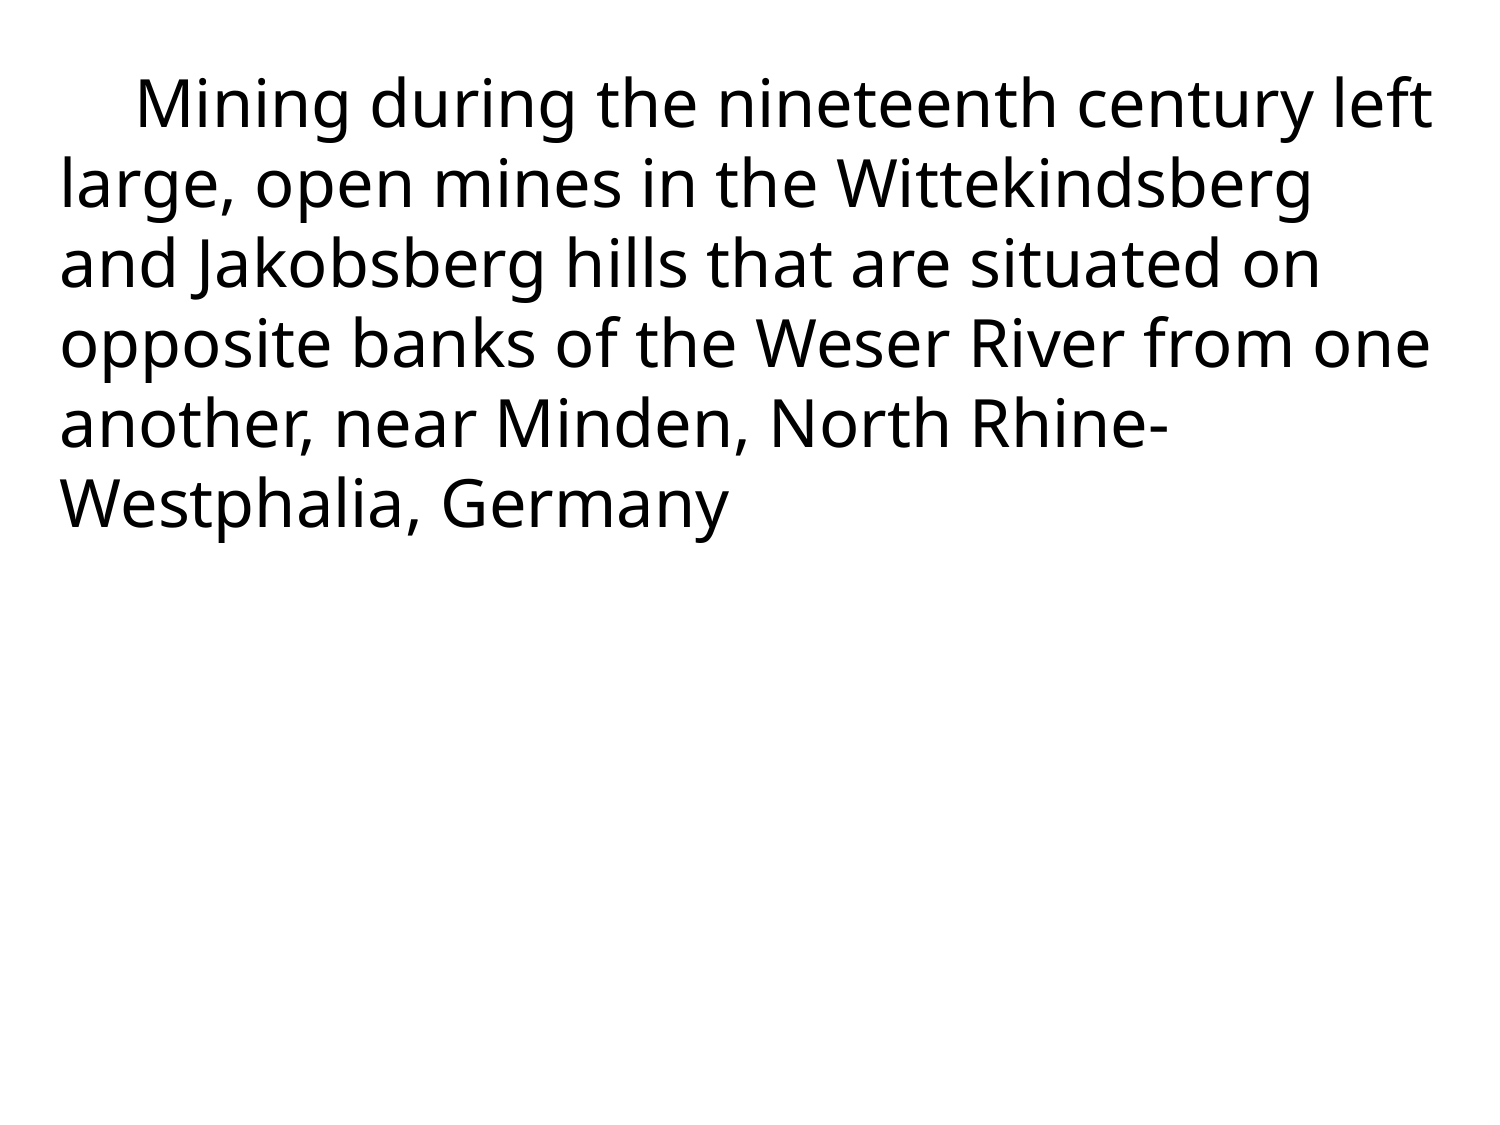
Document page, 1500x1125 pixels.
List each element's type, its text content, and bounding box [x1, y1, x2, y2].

text_box Mining during the nineteenth century left large, open mines in the Wittekindsberg and Jakobsberg hills that are situated on opposite banks of the Weser River from one another, near Minden, North Rhine-Westphalia, Germany [44, 53, 1452, 549]
